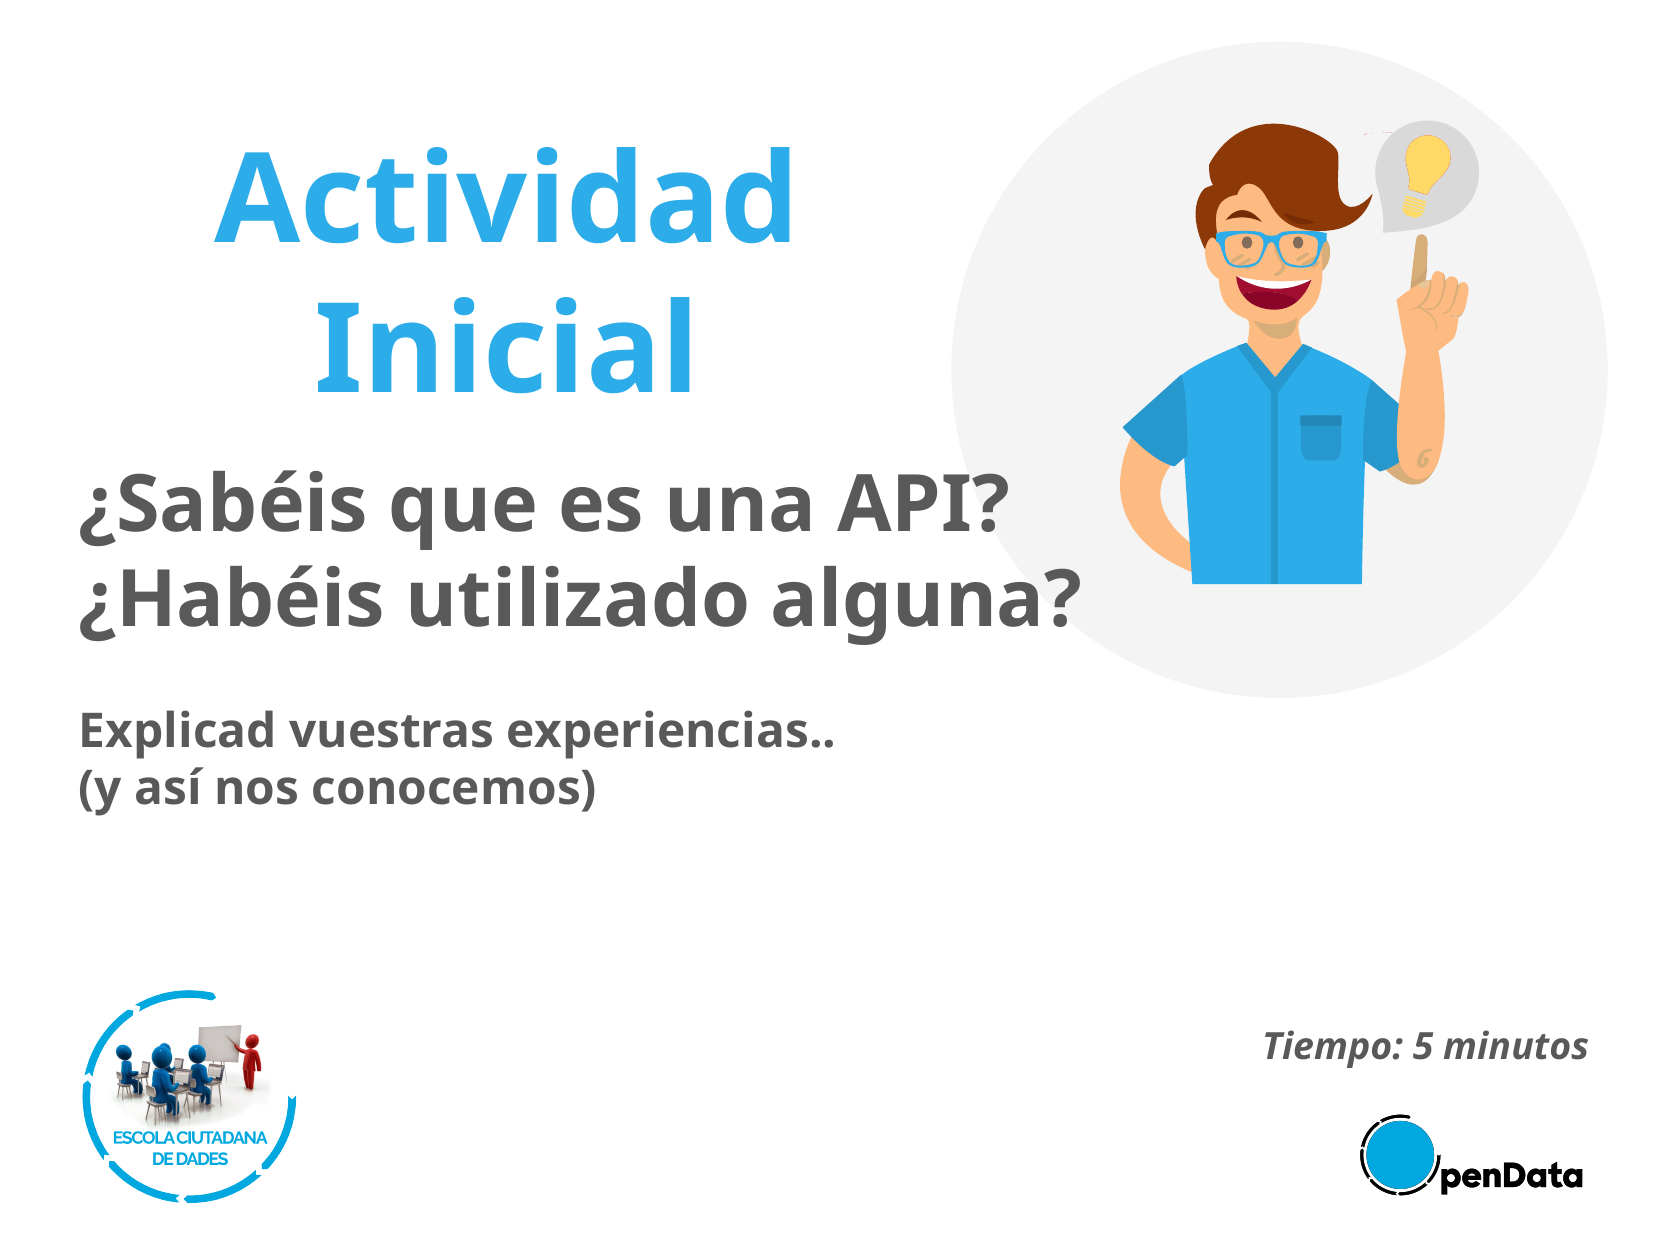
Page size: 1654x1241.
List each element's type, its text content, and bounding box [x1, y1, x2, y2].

text_box Actividad Inicial [1, 102, 1013, 296]
text_box ¿Sabéis que es una API? ¿Habéis utilizado alguna? Explicad vuestras experiencias.. (y así nos conocemos) [63, 437, 1158, 847]
text_box Tiempo: 5 minutos [1215, 1014, 1605, 1076]
text_box [951, 41, 1608, 698]
picture [1354, 1108, 1600, 1206]
picture [45, 953, 333, 1241]
